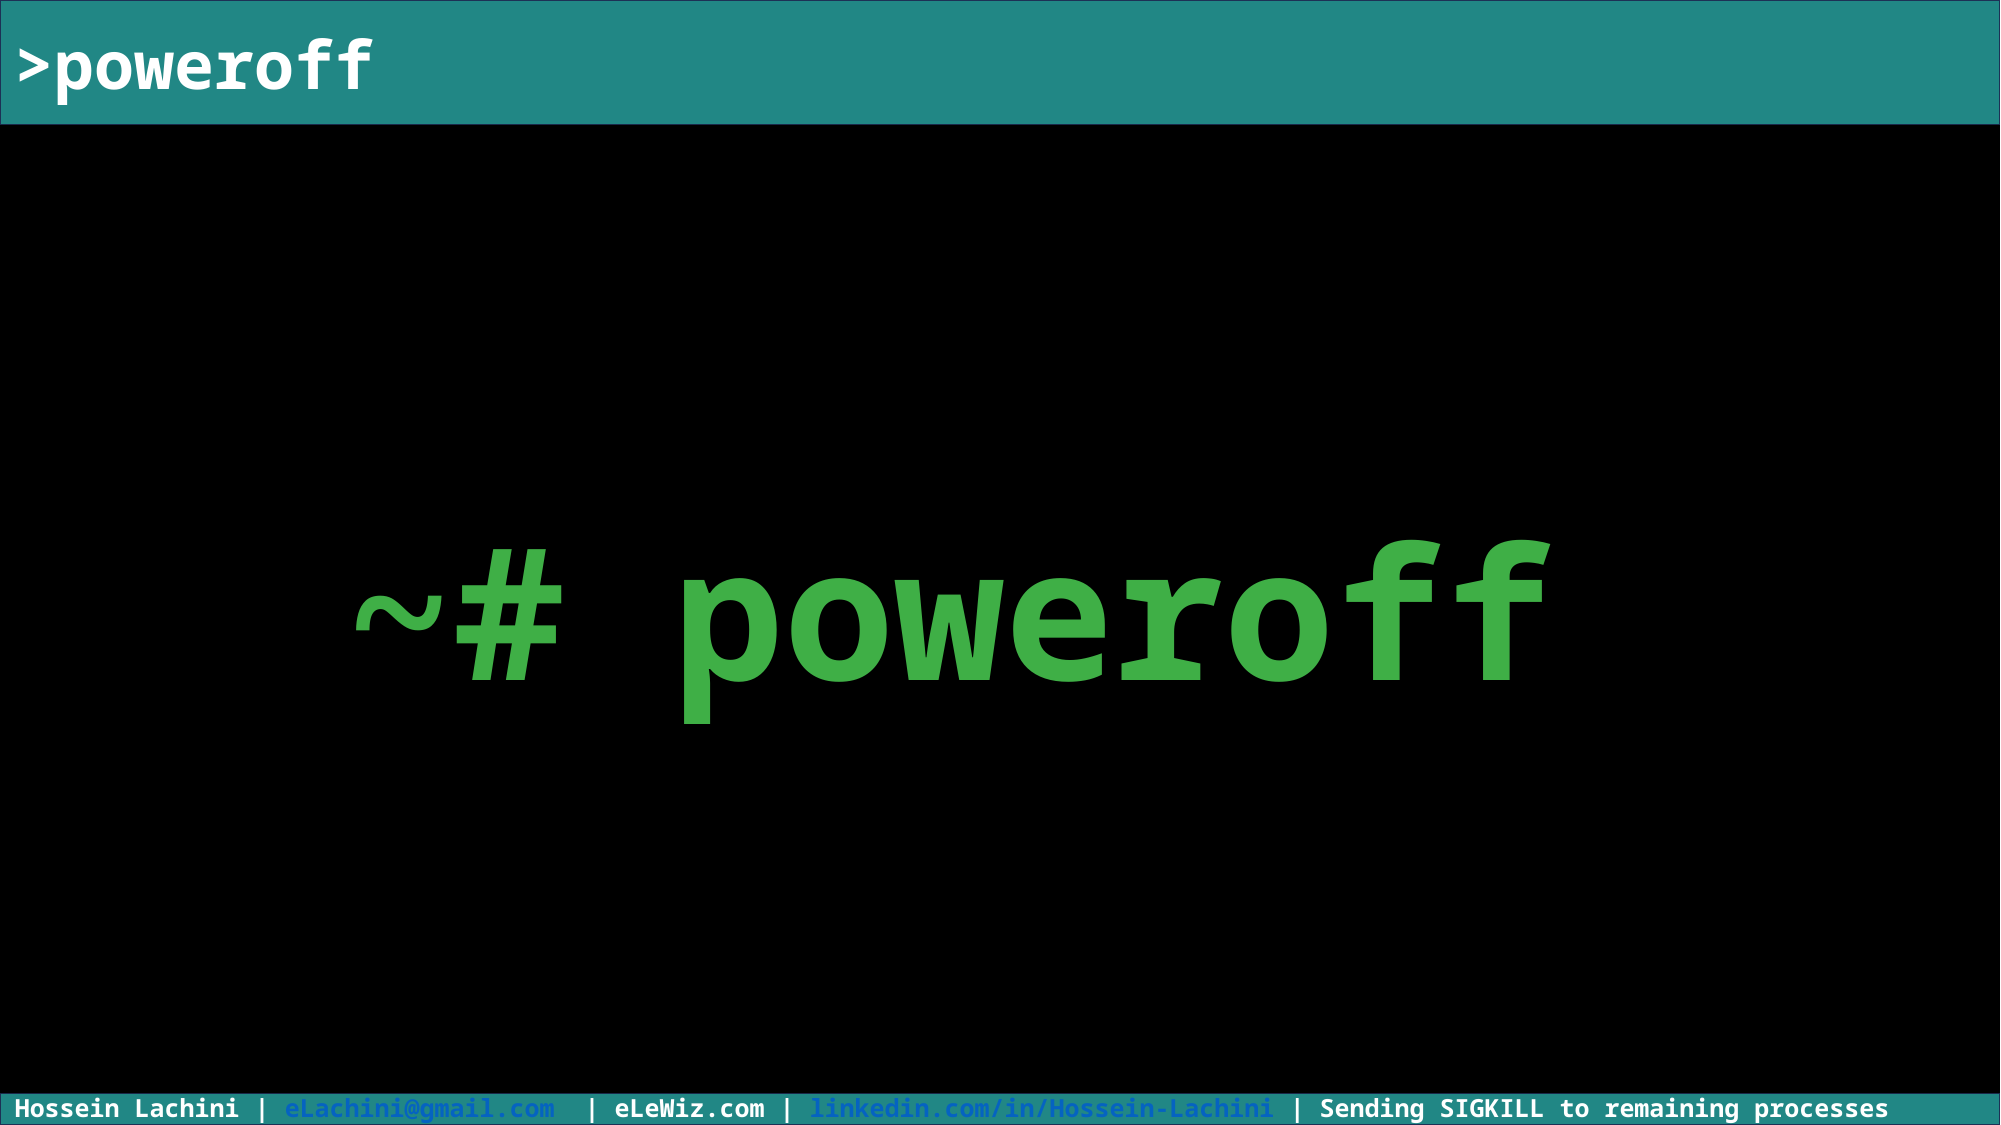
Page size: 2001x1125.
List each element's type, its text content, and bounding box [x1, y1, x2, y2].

text_box Hossein Lachini | eLachini@gmail.com | eLeWiz.com | linkedin.com/in/Hossein-Lachini | Sending SIGKILL to remaining processes [0, 1094, 2000, 1125]
text_box >poweroff [0, 0, 2000, 124]
text_box ~# poweroff [0, 124, 2000, 1094]
